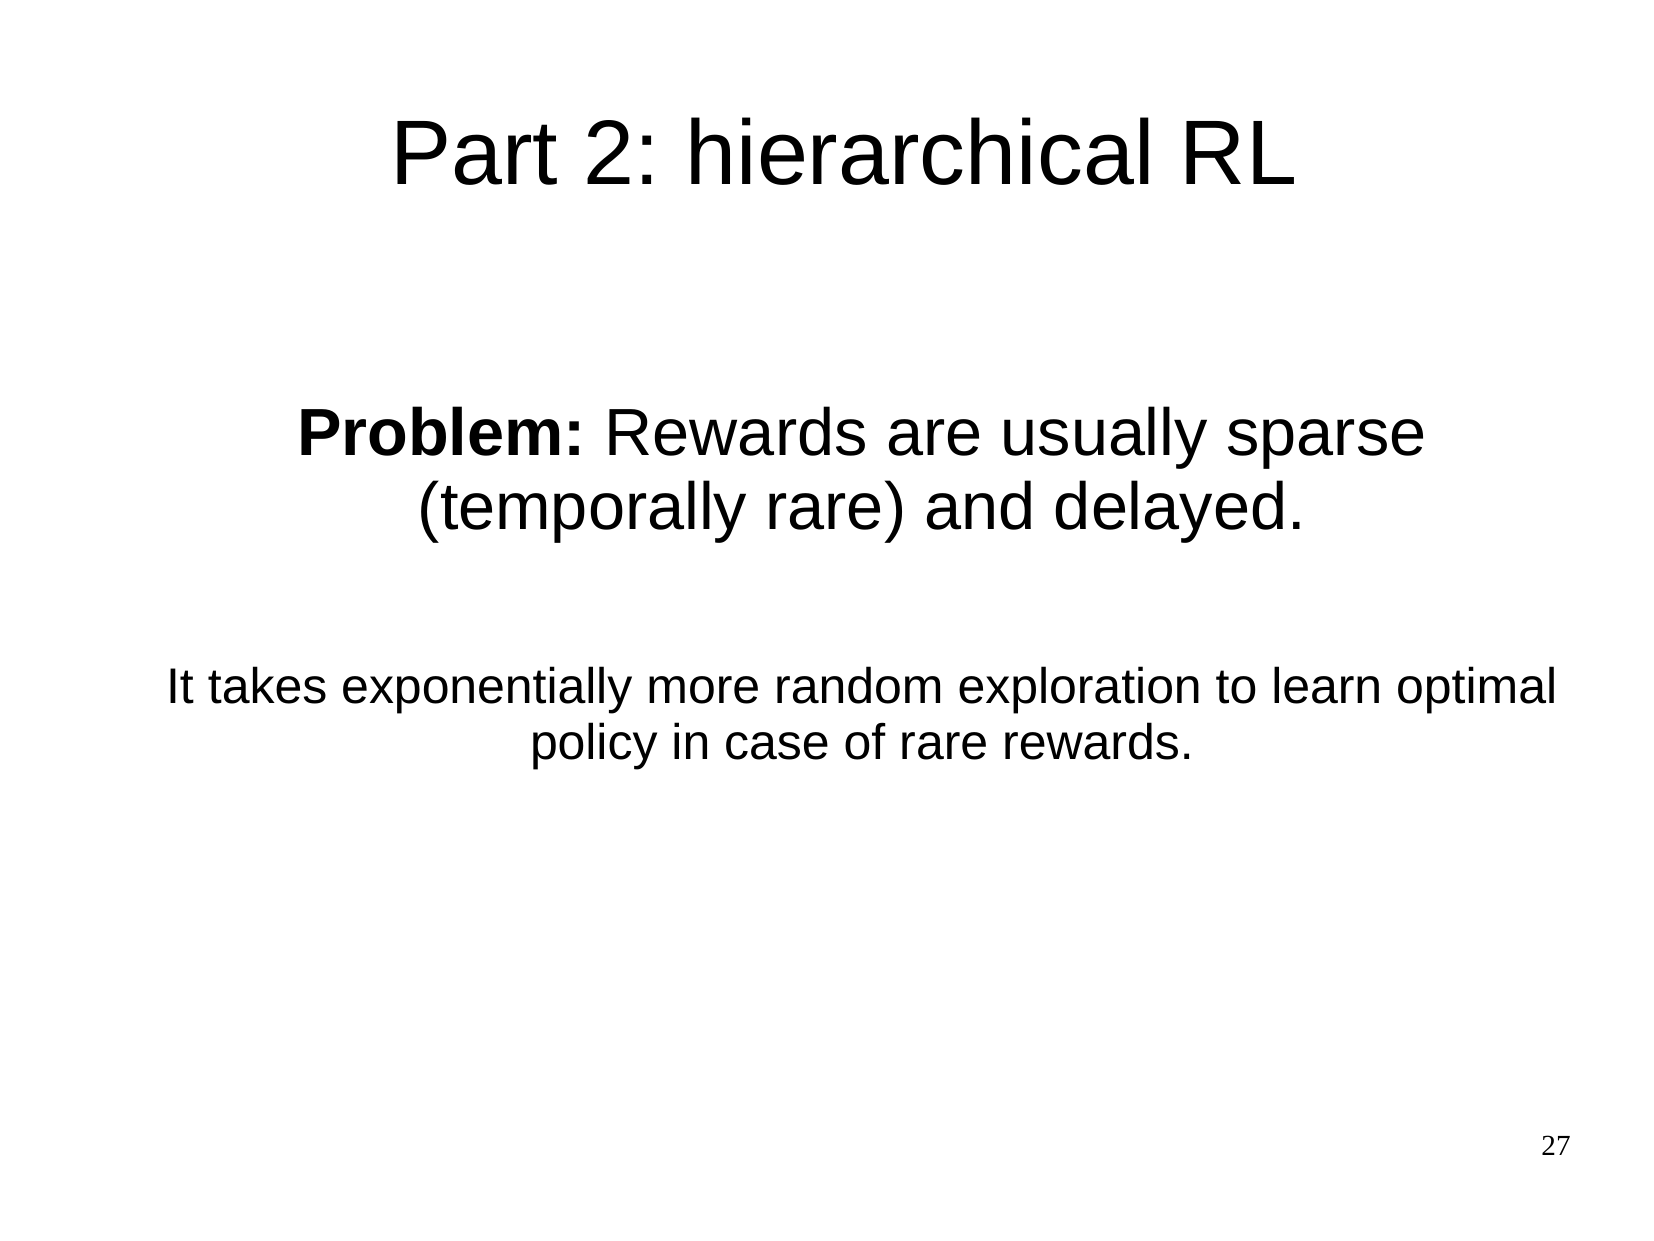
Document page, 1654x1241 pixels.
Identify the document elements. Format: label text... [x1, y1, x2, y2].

title Part 2: hierarchical RL [82, 49, 1571, 257]
list Problem: Rewards are usually sparse (temporally rare) and delayed. It takes exponentially more random exploration to learn optimal policy in case of rare rewards. [82, 290, 1571, 1010]
